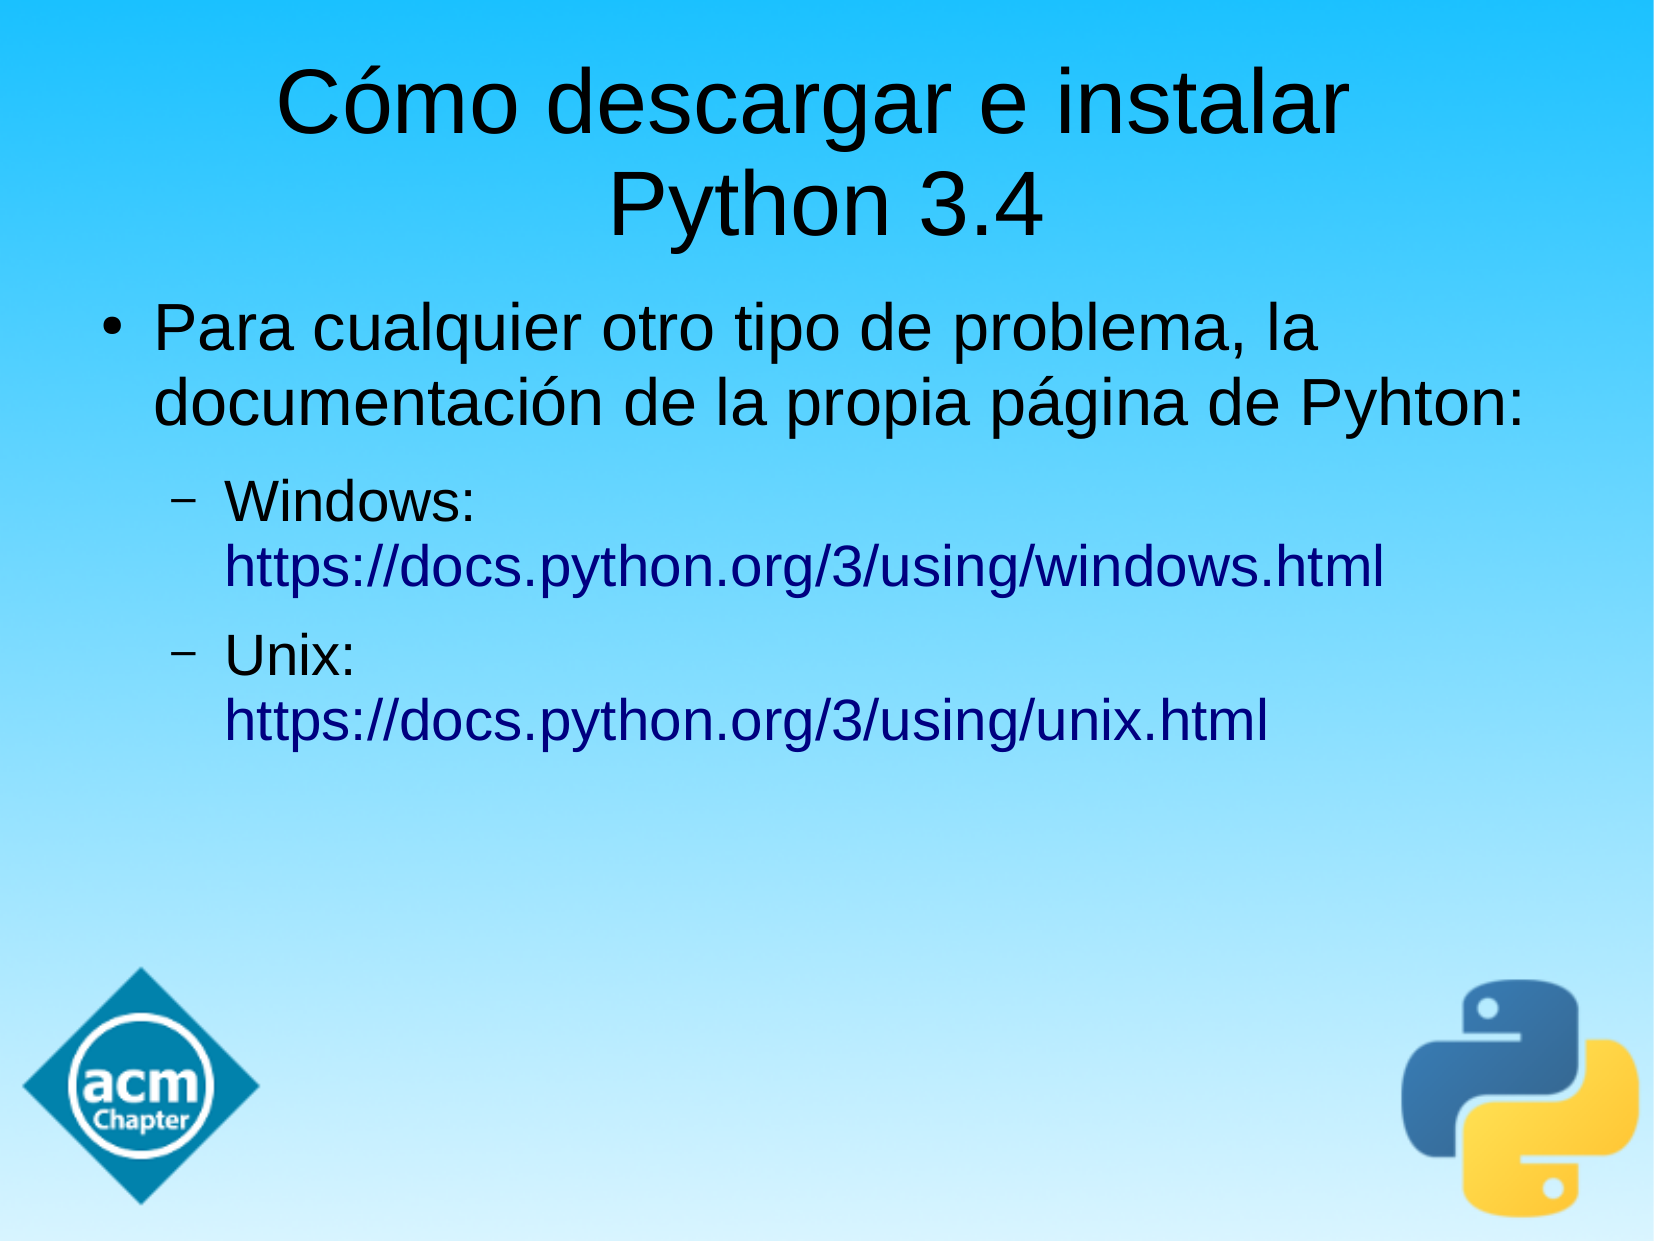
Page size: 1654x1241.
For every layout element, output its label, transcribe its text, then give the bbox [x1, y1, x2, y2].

title Cómo descargar e instalar Python 3.4 [82, 49, 1571, 257]
list Para cualquier otro tipo de problema, la documentación de la propia página de Pyhton: Windows: https://docs.python.org/3/using/windows.html Unix: https://docs.python.org/3/using/unix.html [82, 290, 1571, 1010]
picture [0, 0, 1654, 1241]
